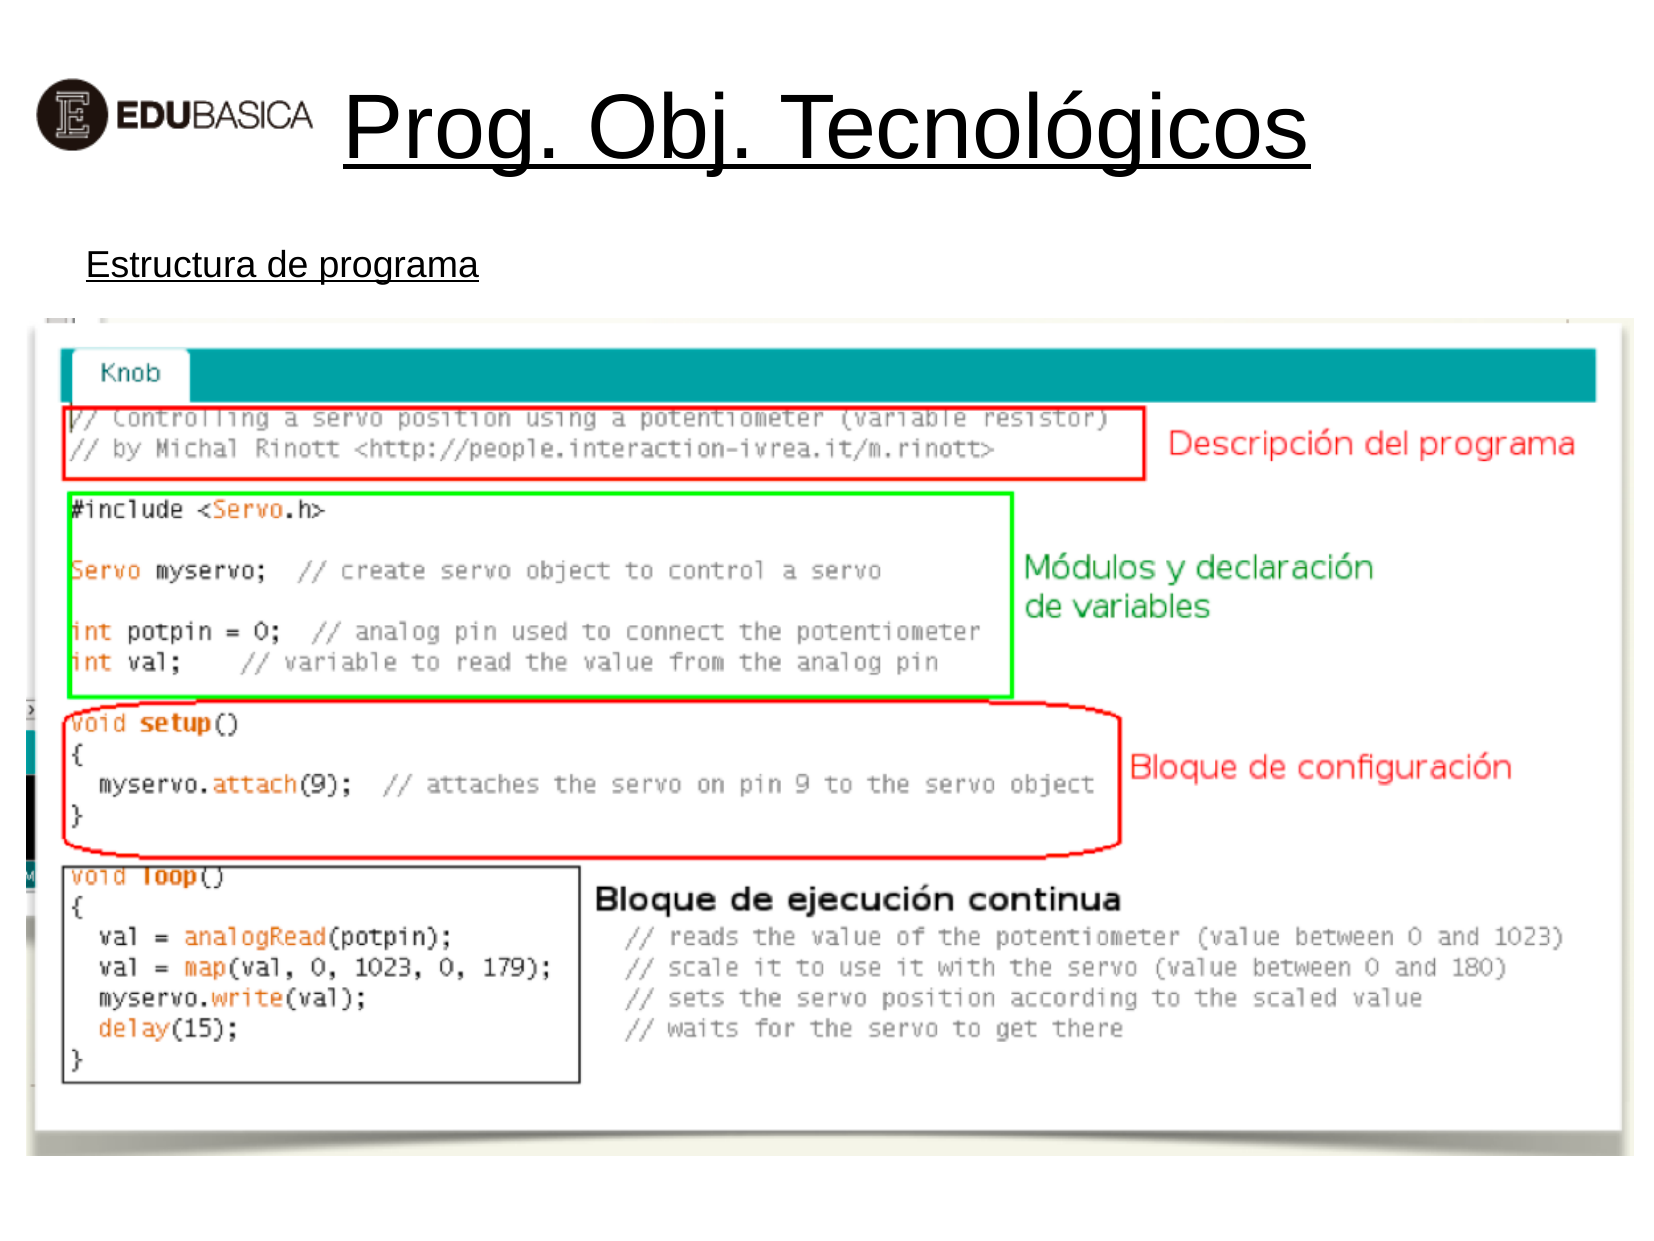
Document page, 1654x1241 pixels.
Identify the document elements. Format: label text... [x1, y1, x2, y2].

picture [35, 77, 316, 154]
picture [26, 318, 1634, 1156]
text_box Estructura de programa [70, 236, 494, 294]
title Prog. Obj. Tecnológicos [82, 23, 1571, 231]
